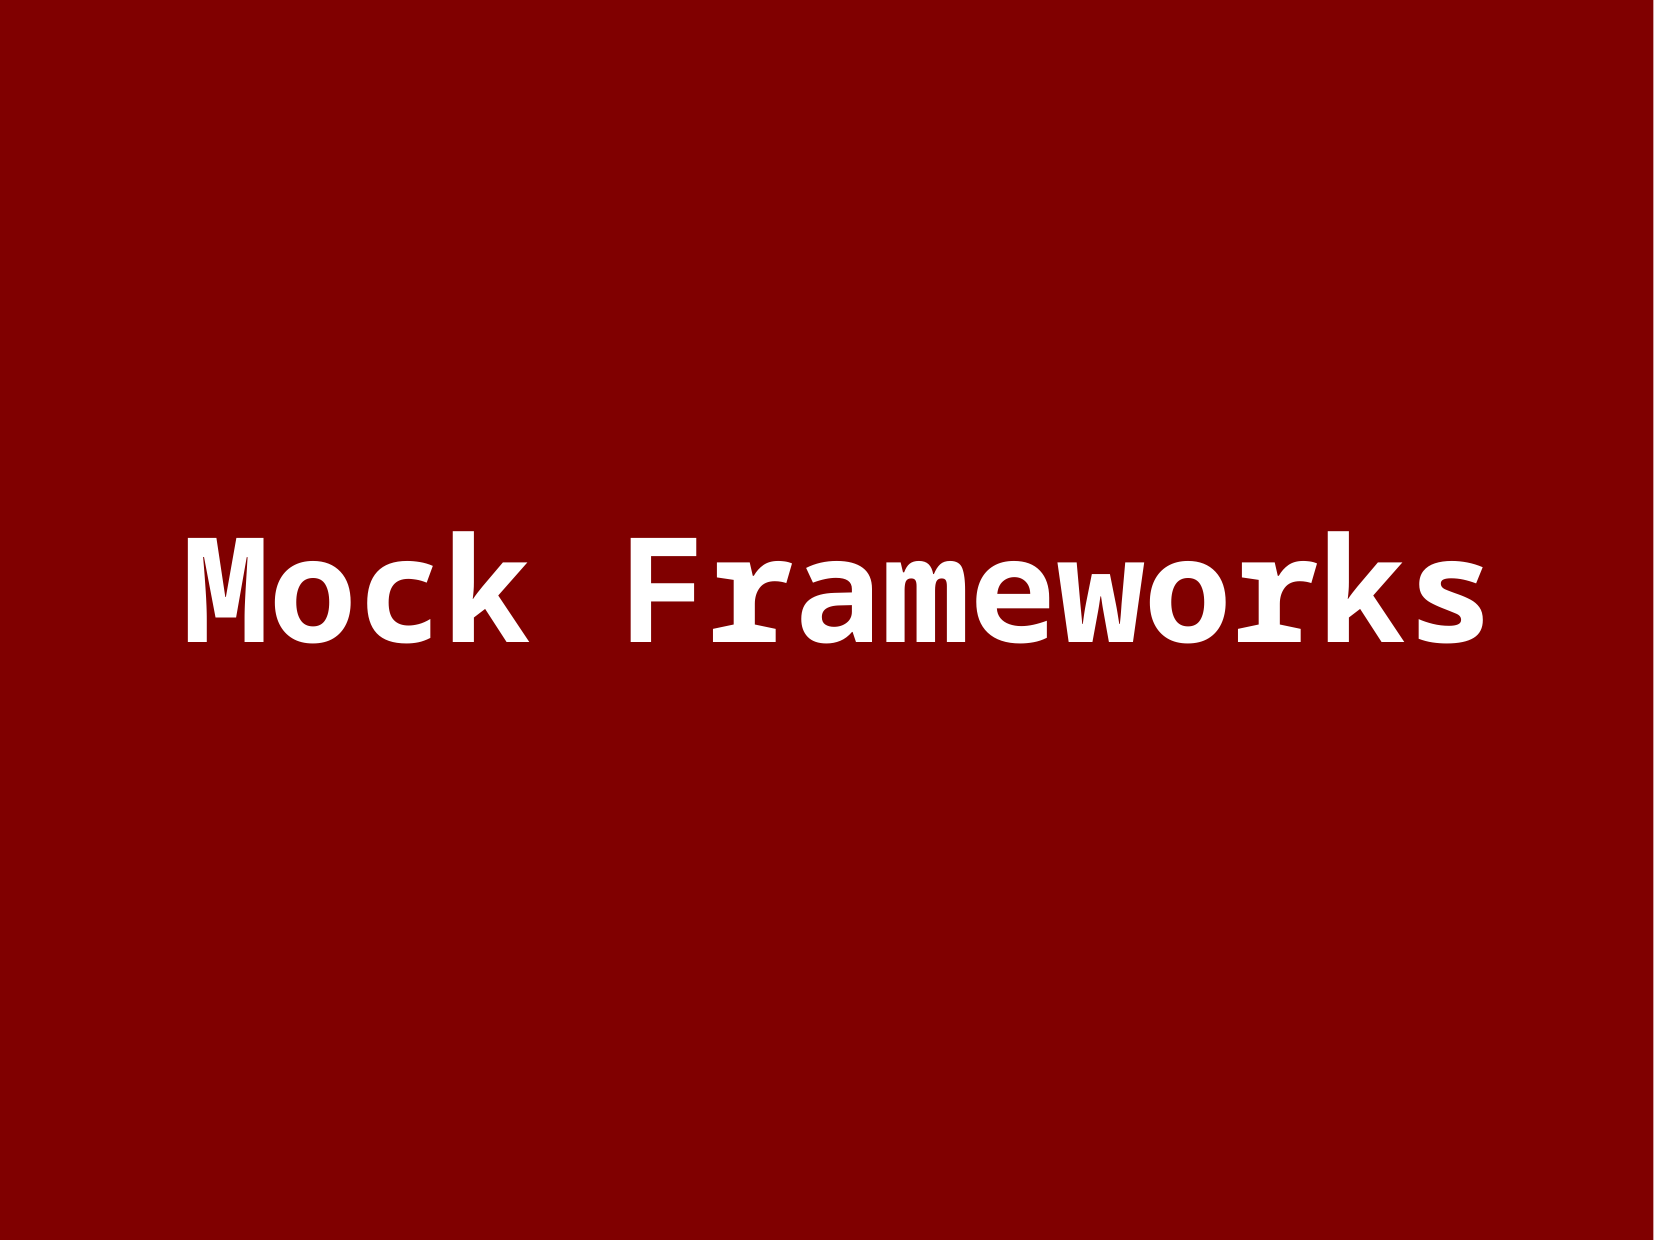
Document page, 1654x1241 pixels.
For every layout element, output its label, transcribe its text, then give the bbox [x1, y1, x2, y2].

text_box Mock Frameworks [167, 479, 1556, 668]
